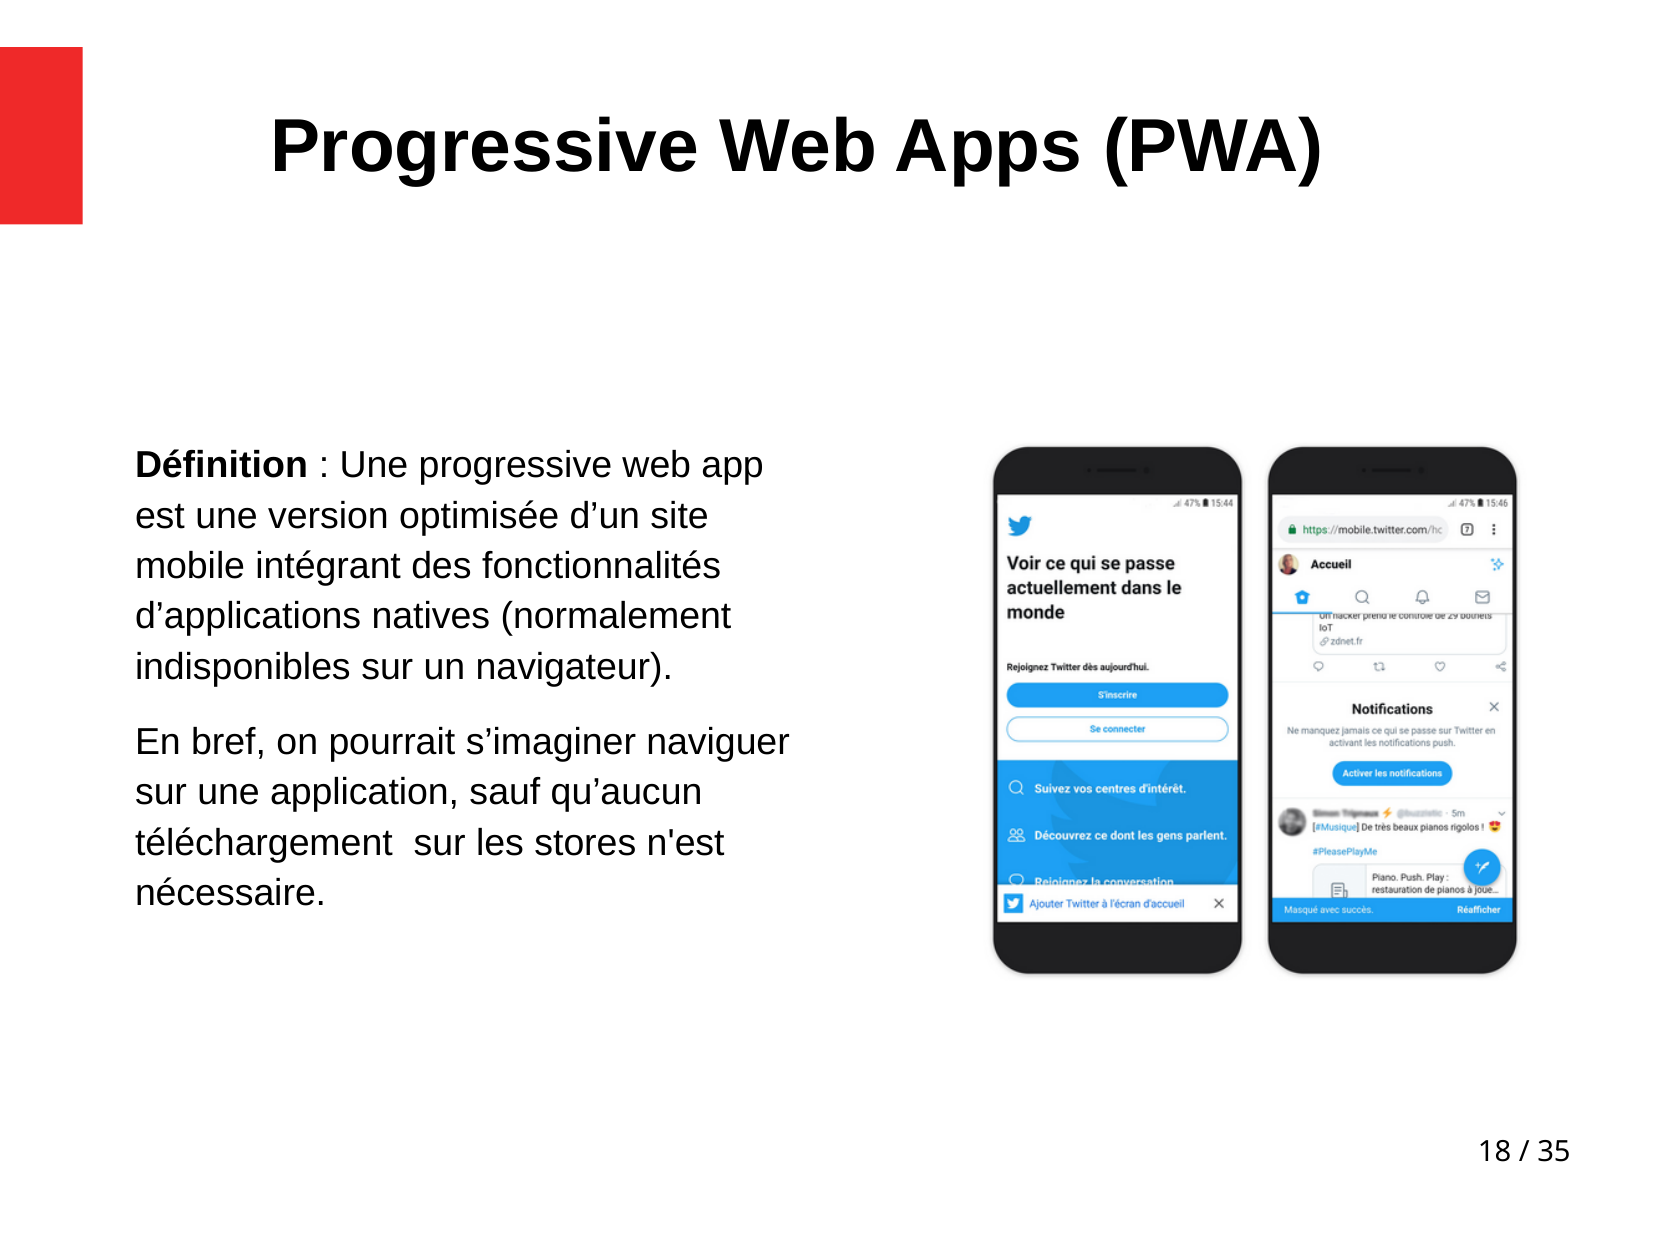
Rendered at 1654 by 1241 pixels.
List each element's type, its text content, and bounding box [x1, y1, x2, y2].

list Définition : Une progressive web app est une version optimisée d’un site mobile intégrant des fonctionnalités d’applications natives (normalement indisponibles sur un navigateur). En bref, on pourrait s’imaginer naviguer sur une application, sauf qu’aucun téléchargement sur les stores n'est nécessaire. [135, 435, 821, 1069]
title Progressive Web Apps (PWA) [94, 11, 1501, 249]
picture [980, 436, 1530, 983]
